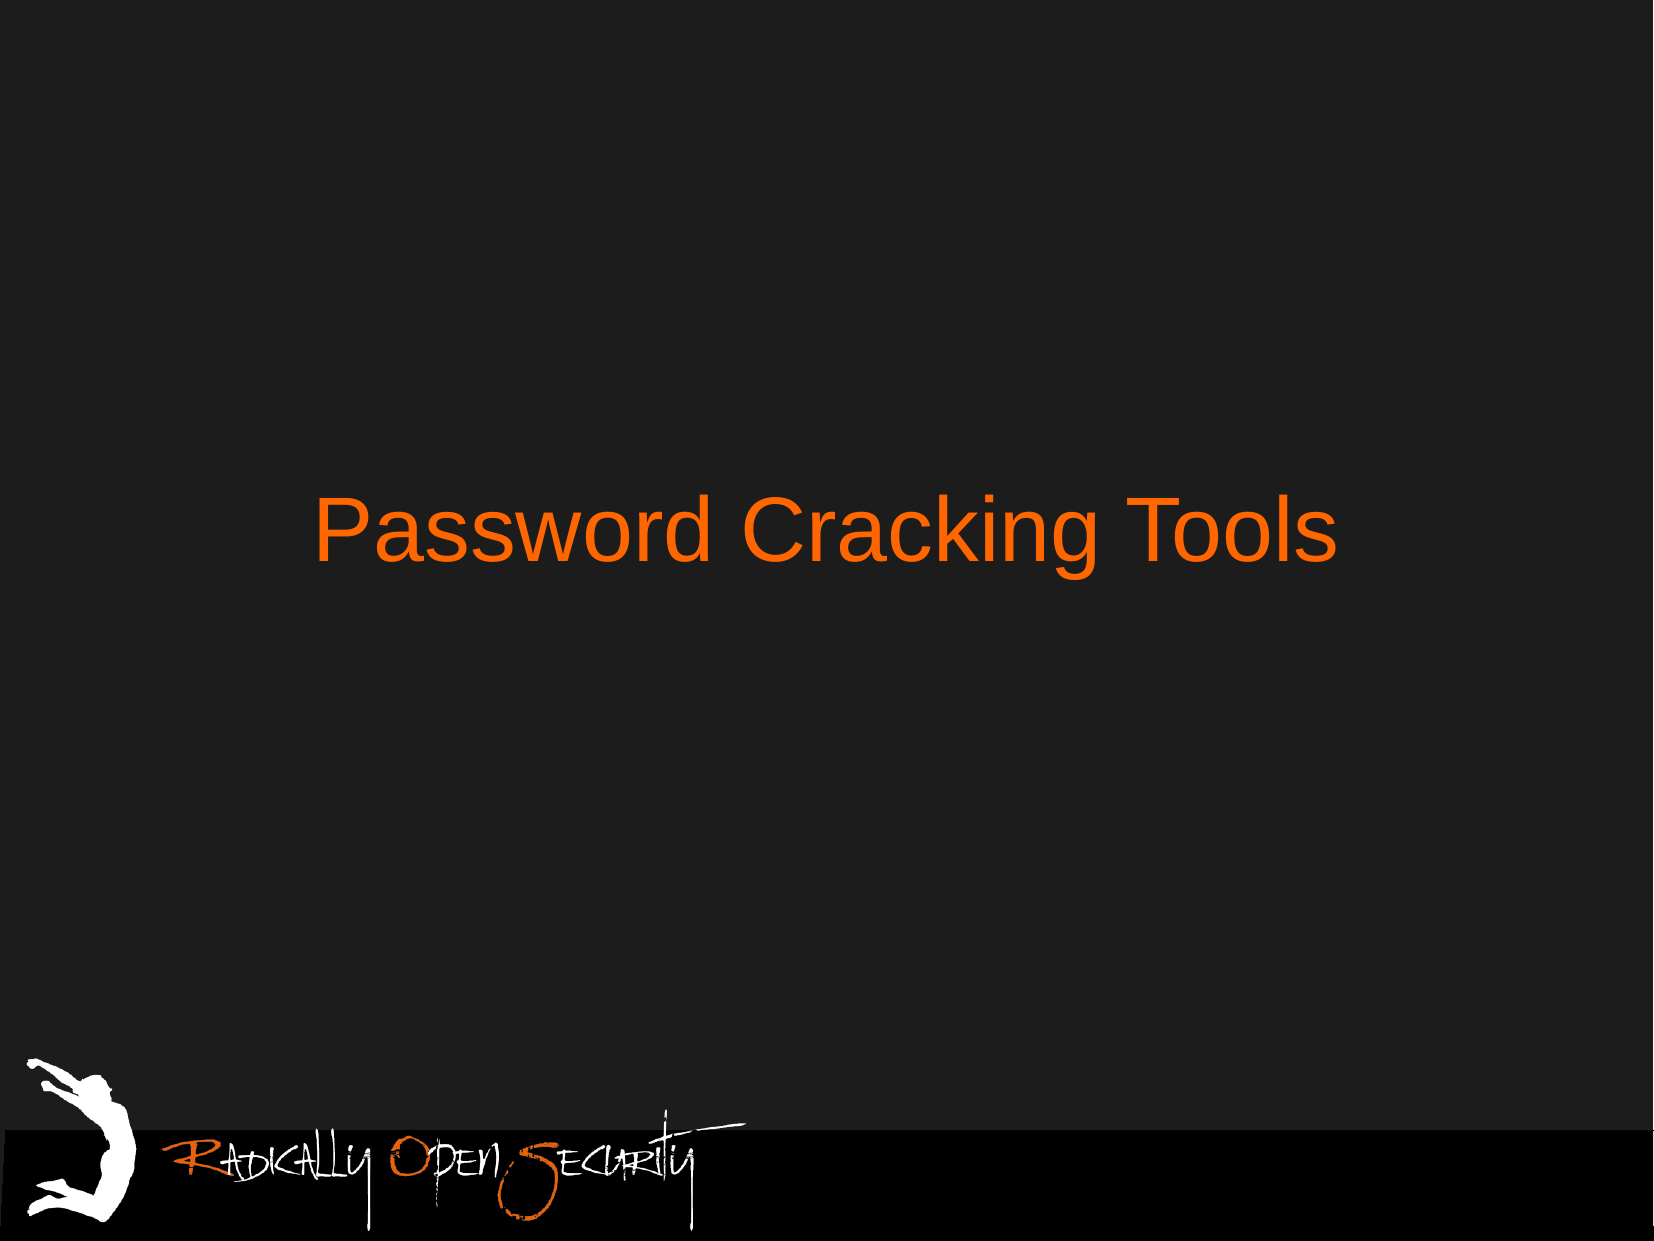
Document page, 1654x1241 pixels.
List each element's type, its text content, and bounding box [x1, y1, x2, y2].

picture [0, 1022, 778, 1241]
subtitle Password Cracking Tools [82, 49, 1571, 1010]
